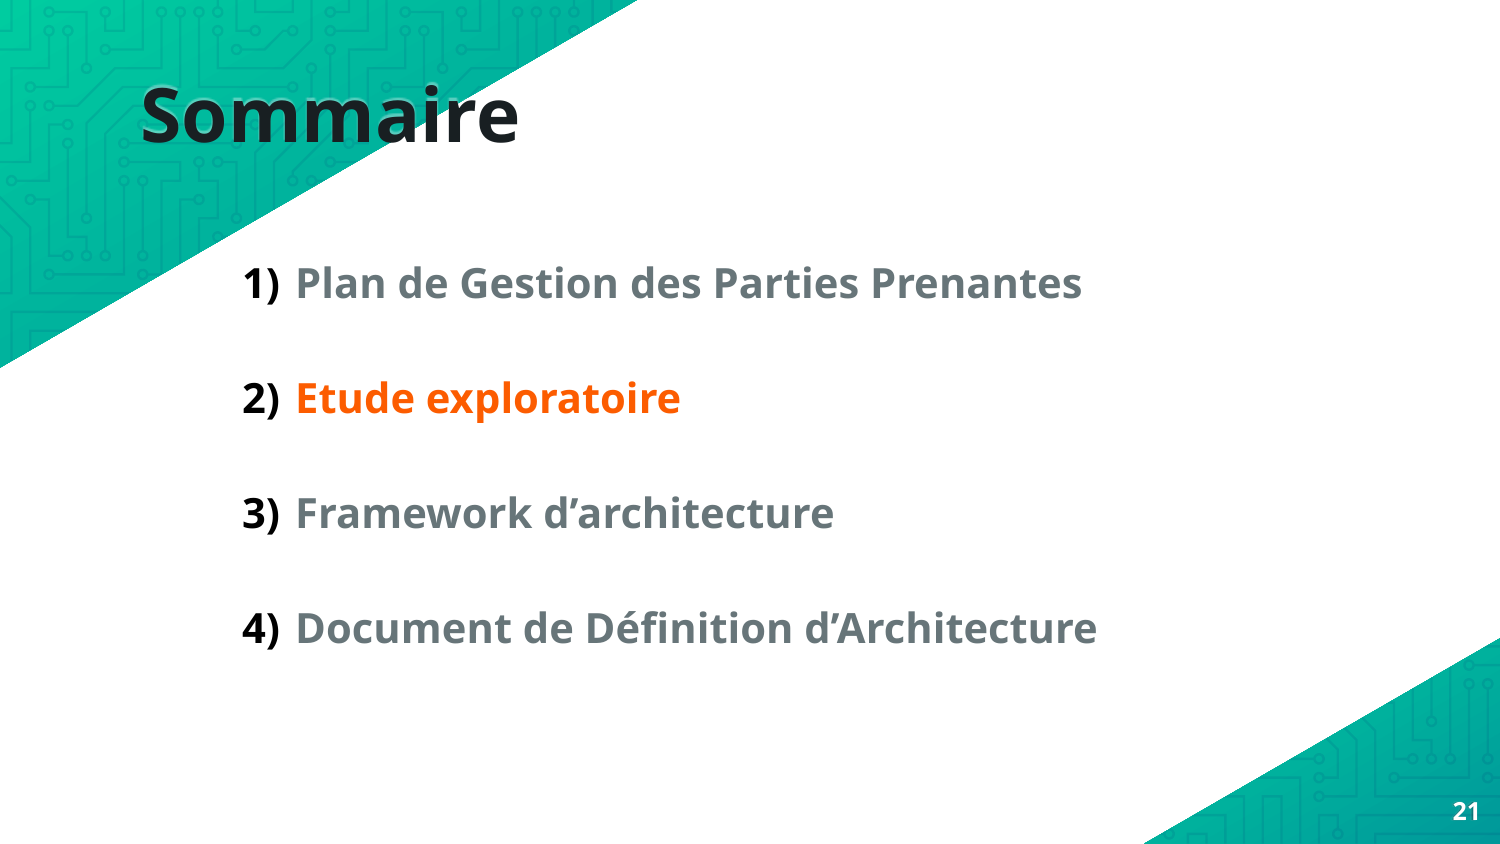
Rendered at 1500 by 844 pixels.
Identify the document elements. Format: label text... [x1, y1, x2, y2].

title Sommaire [140, 78, 1360, 160]
slide_number <numéro> [1391, 779, 1482, 844]
list Plan de Gestion des Parties Prenantes Etude exploratoire Framework d’architecture Document de Définition d’Architecture [224, 249, 1264, 709]
